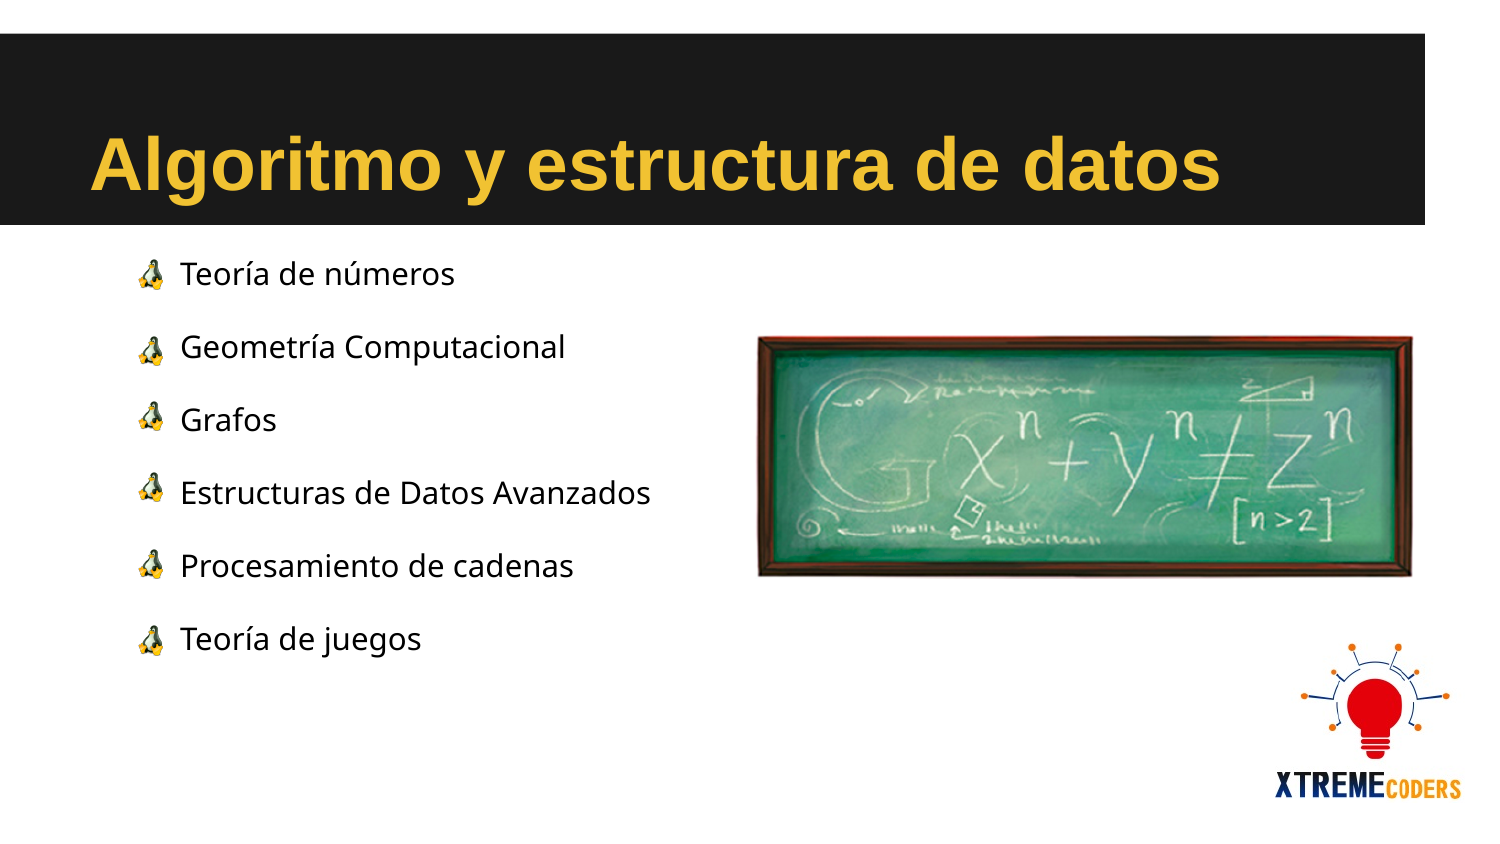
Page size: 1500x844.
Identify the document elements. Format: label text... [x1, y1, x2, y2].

picture [1275, 640, 1465, 804]
picture [135, 259, 166, 290]
picture [755, 334, 1414, 579]
picture [135, 472, 166, 502]
picture [135, 549, 166, 579]
picture [135, 336, 166, 367]
text_box Algoritmo y estructura de datos [74, 33, 1425, 221]
picture [135, 625, 166, 656]
picture [135, 401, 166, 431]
text_box Teoría de números Geometría Computacional Grafos Estructuras de Datos Avanzados Procesamiento de cadenas Teoría de juegos [165, 239, 1425, 808]
